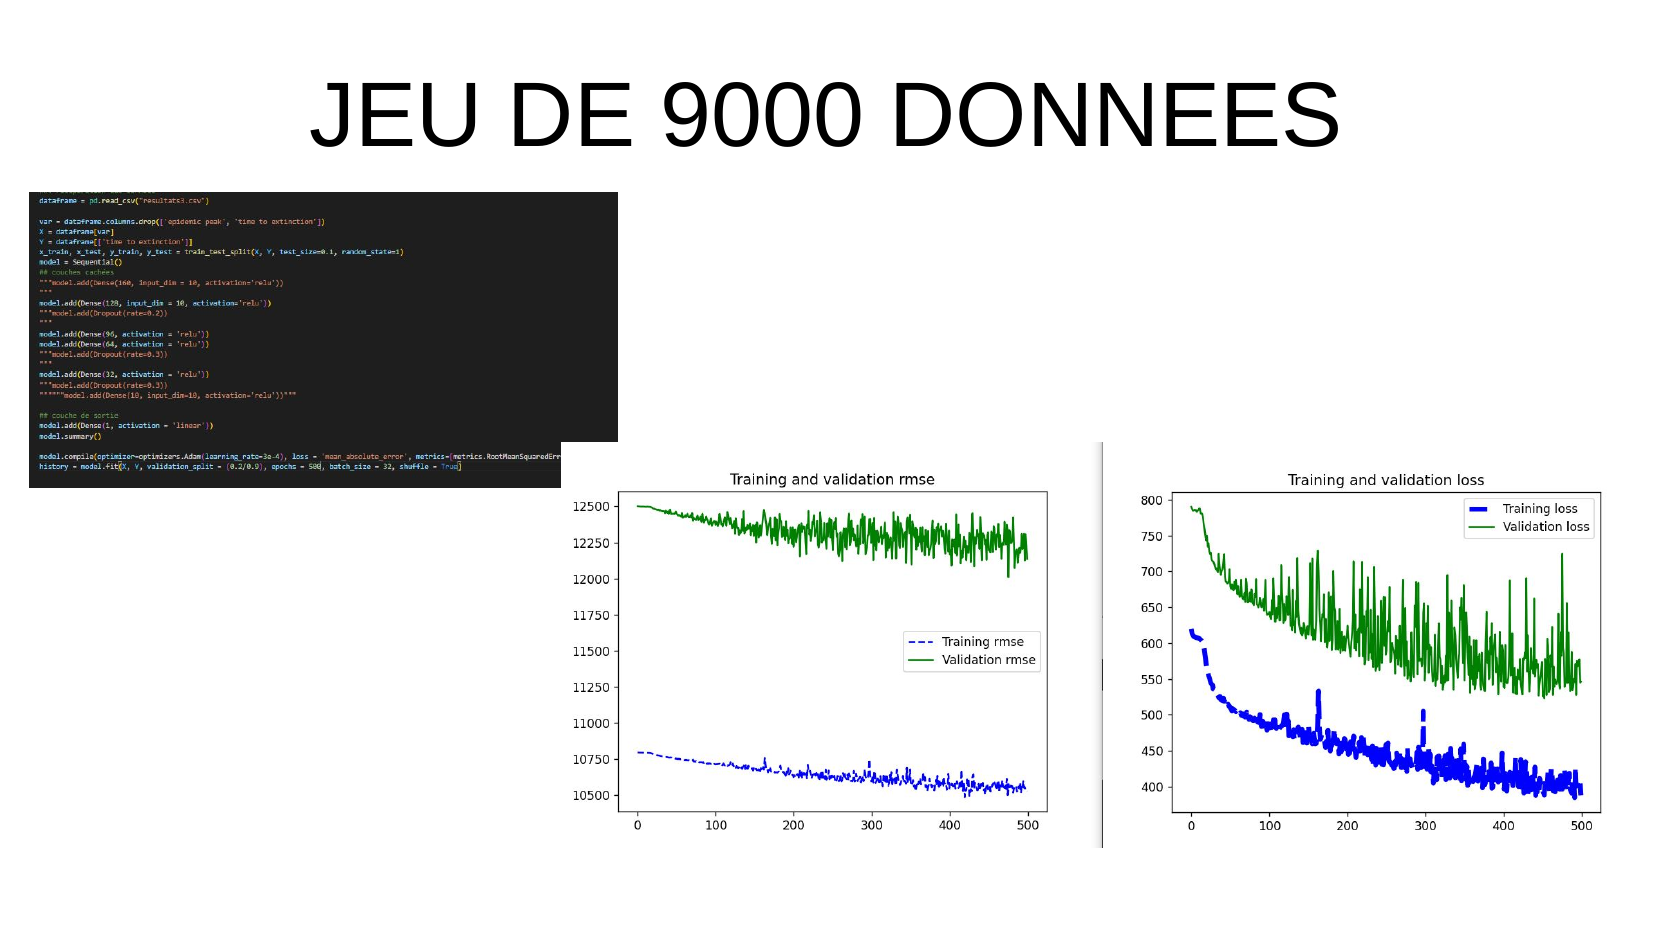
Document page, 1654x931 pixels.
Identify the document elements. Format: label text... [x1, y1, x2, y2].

title JEU DE 9000 DONNEES [82, 37, 1571, 193]
picture [29, 192, 1634, 848]
